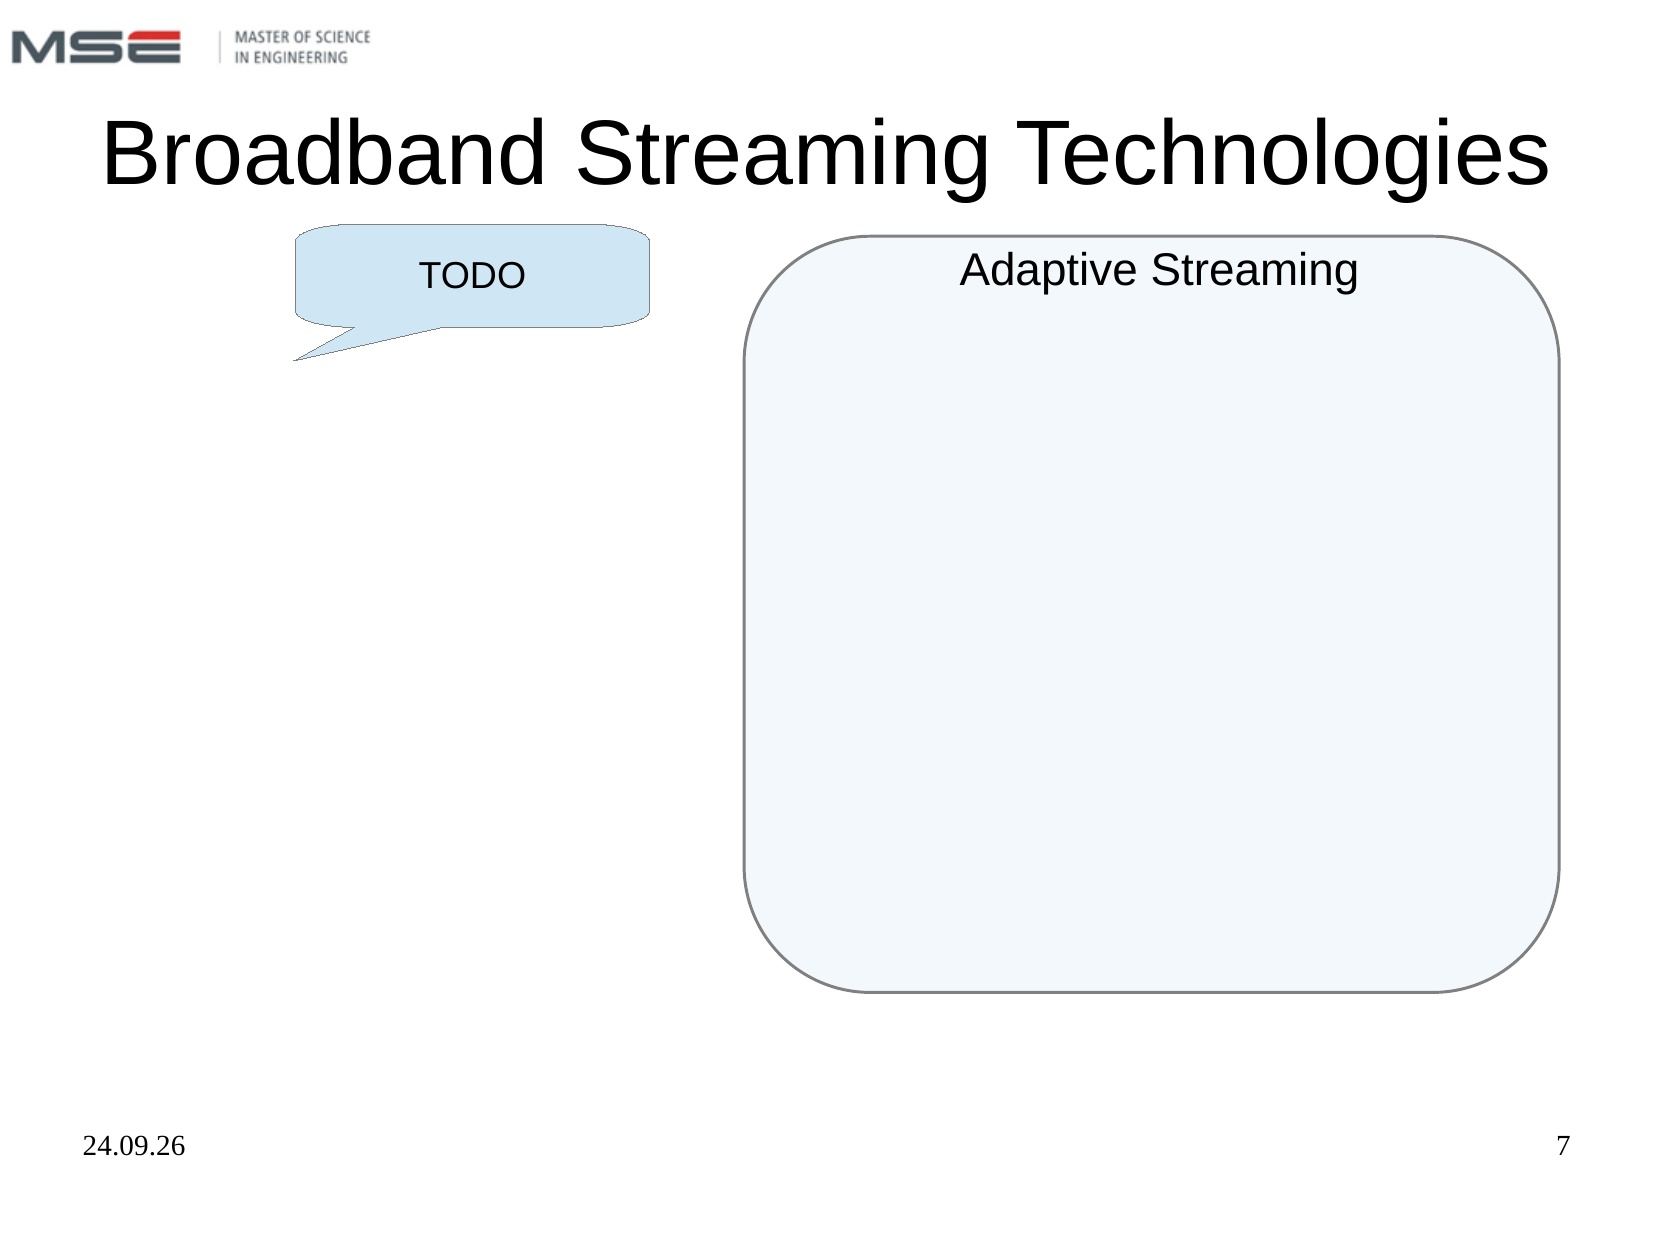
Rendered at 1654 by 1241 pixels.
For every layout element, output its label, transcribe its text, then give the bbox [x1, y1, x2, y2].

picture [82, 307, 860, 993]
title Broadband Streaming Technologies [82, 49, 1571, 257]
picture [1444, 938, 1538, 993]
text_box Adaptive Streaming [944, 236, 1375, 303]
text_box [744, 236, 1560, 993]
text_box TODO [293, 224, 650, 361]
picture [3, 0, 402, 107]
